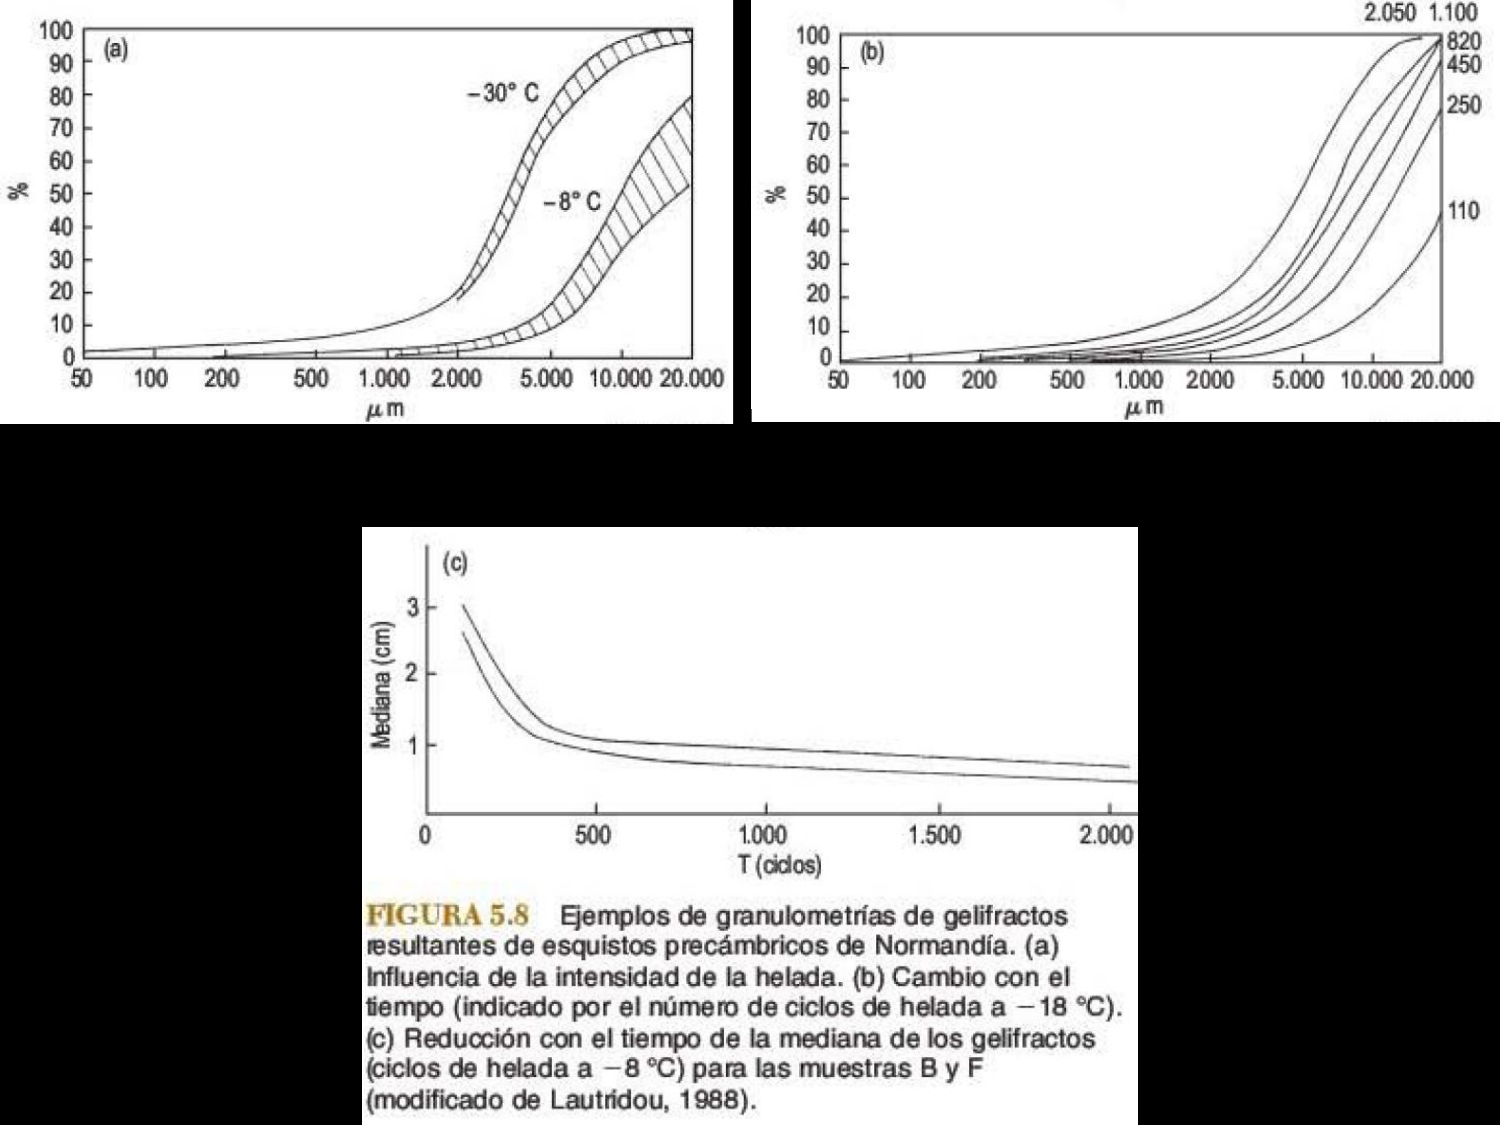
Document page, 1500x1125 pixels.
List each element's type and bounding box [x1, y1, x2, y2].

picture [0, 0, 734, 424]
picture [751, 0, 1500, 422]
picture [362, 527, 1138, 1125]
